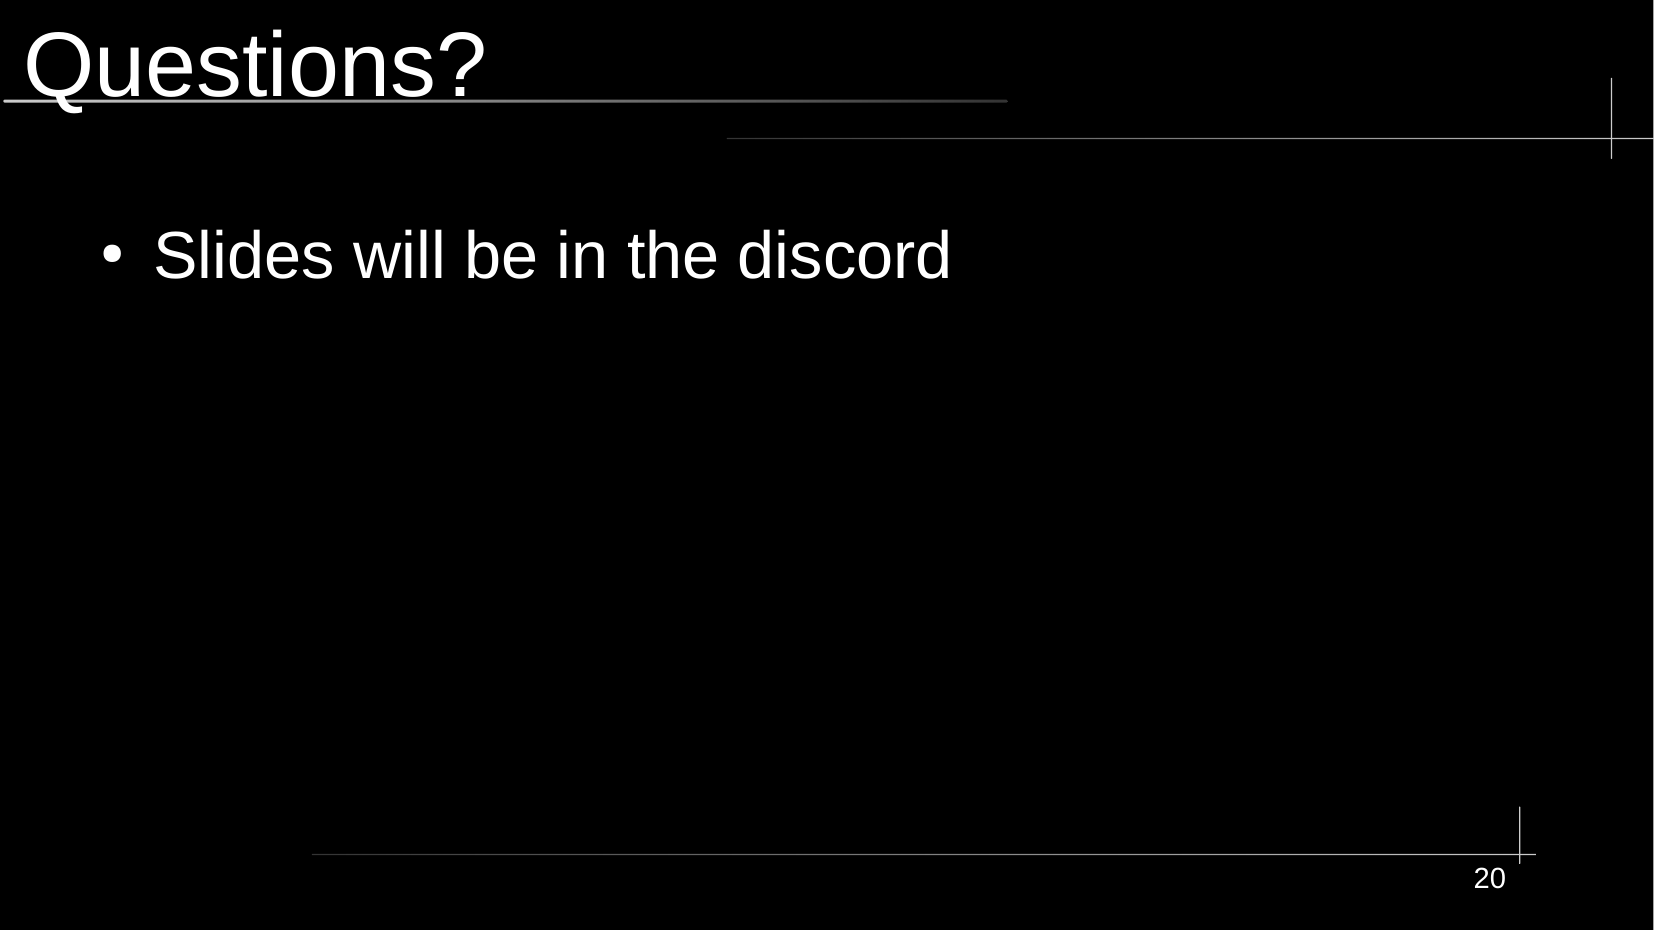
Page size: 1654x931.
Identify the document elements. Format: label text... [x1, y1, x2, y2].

list Slides will be in the discord [82, 217, 1571, 758]
title Questions? [23, 11, 1589, 119]
